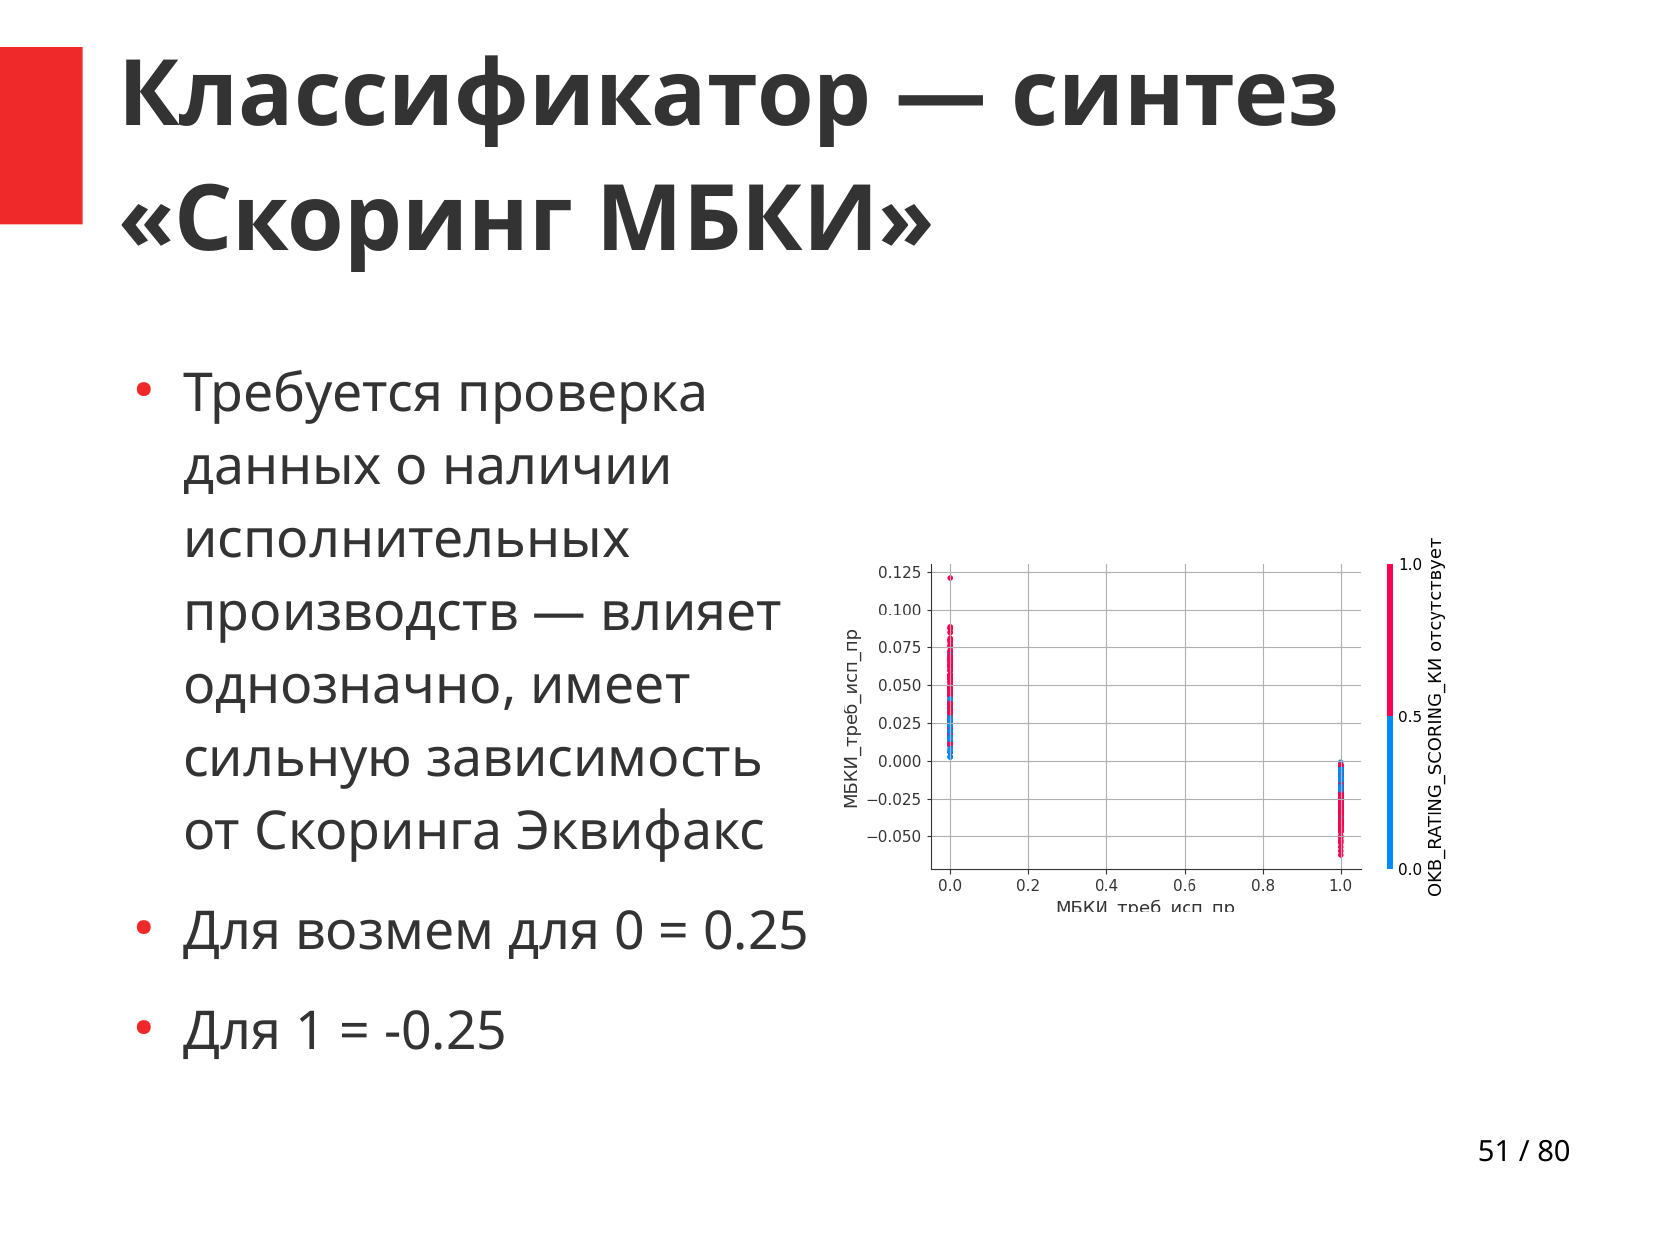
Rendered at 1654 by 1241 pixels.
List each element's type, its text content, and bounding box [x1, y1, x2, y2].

list Требуется проверка данных о наличии исполнительных производств — влияет однозначно, имеет сильную зависимость от Скоринга Эквифакс Для возмем для 0 = 0.25 Для 1 = -0.25 [118, 354, 810, 1074]
picture [844, 516, 1536, 912]
title Классификатор — синтез «Скоринг МБКИ» [118, 27, 1571, 278]
